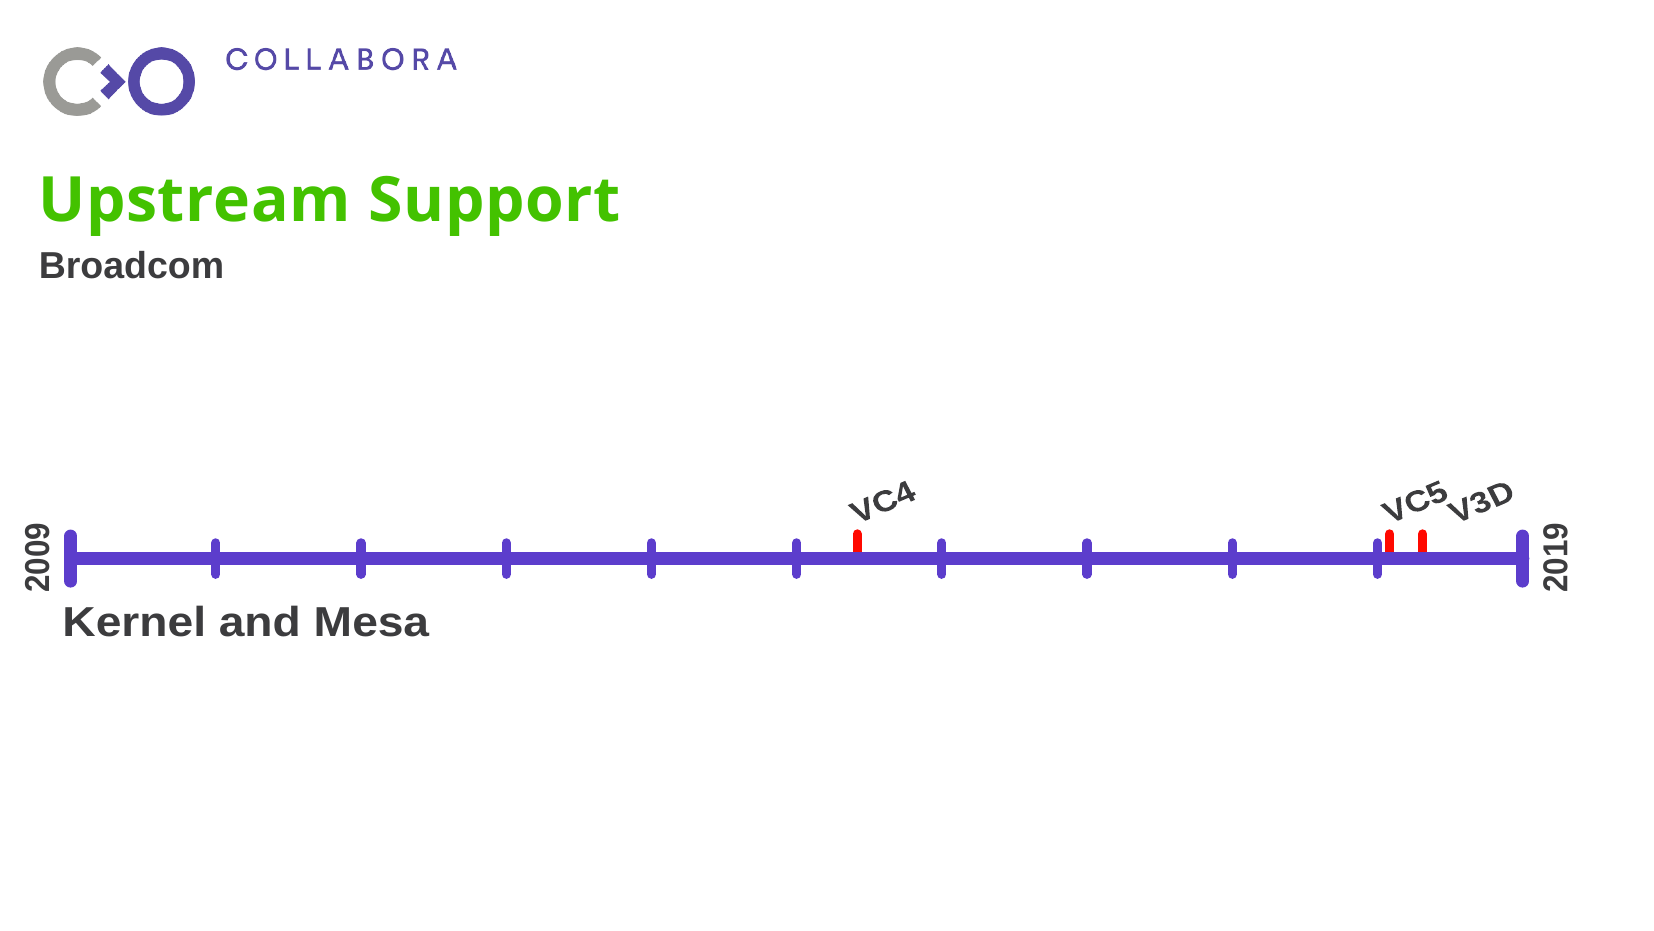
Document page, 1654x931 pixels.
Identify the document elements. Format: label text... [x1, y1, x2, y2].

picture [3, 333, 1654, 672]
text_box Broadcom [38, 240, 1612, 290]
picture [43, 47, 457, 116]
title Upstream Support [38, 159, 1614, 216]
